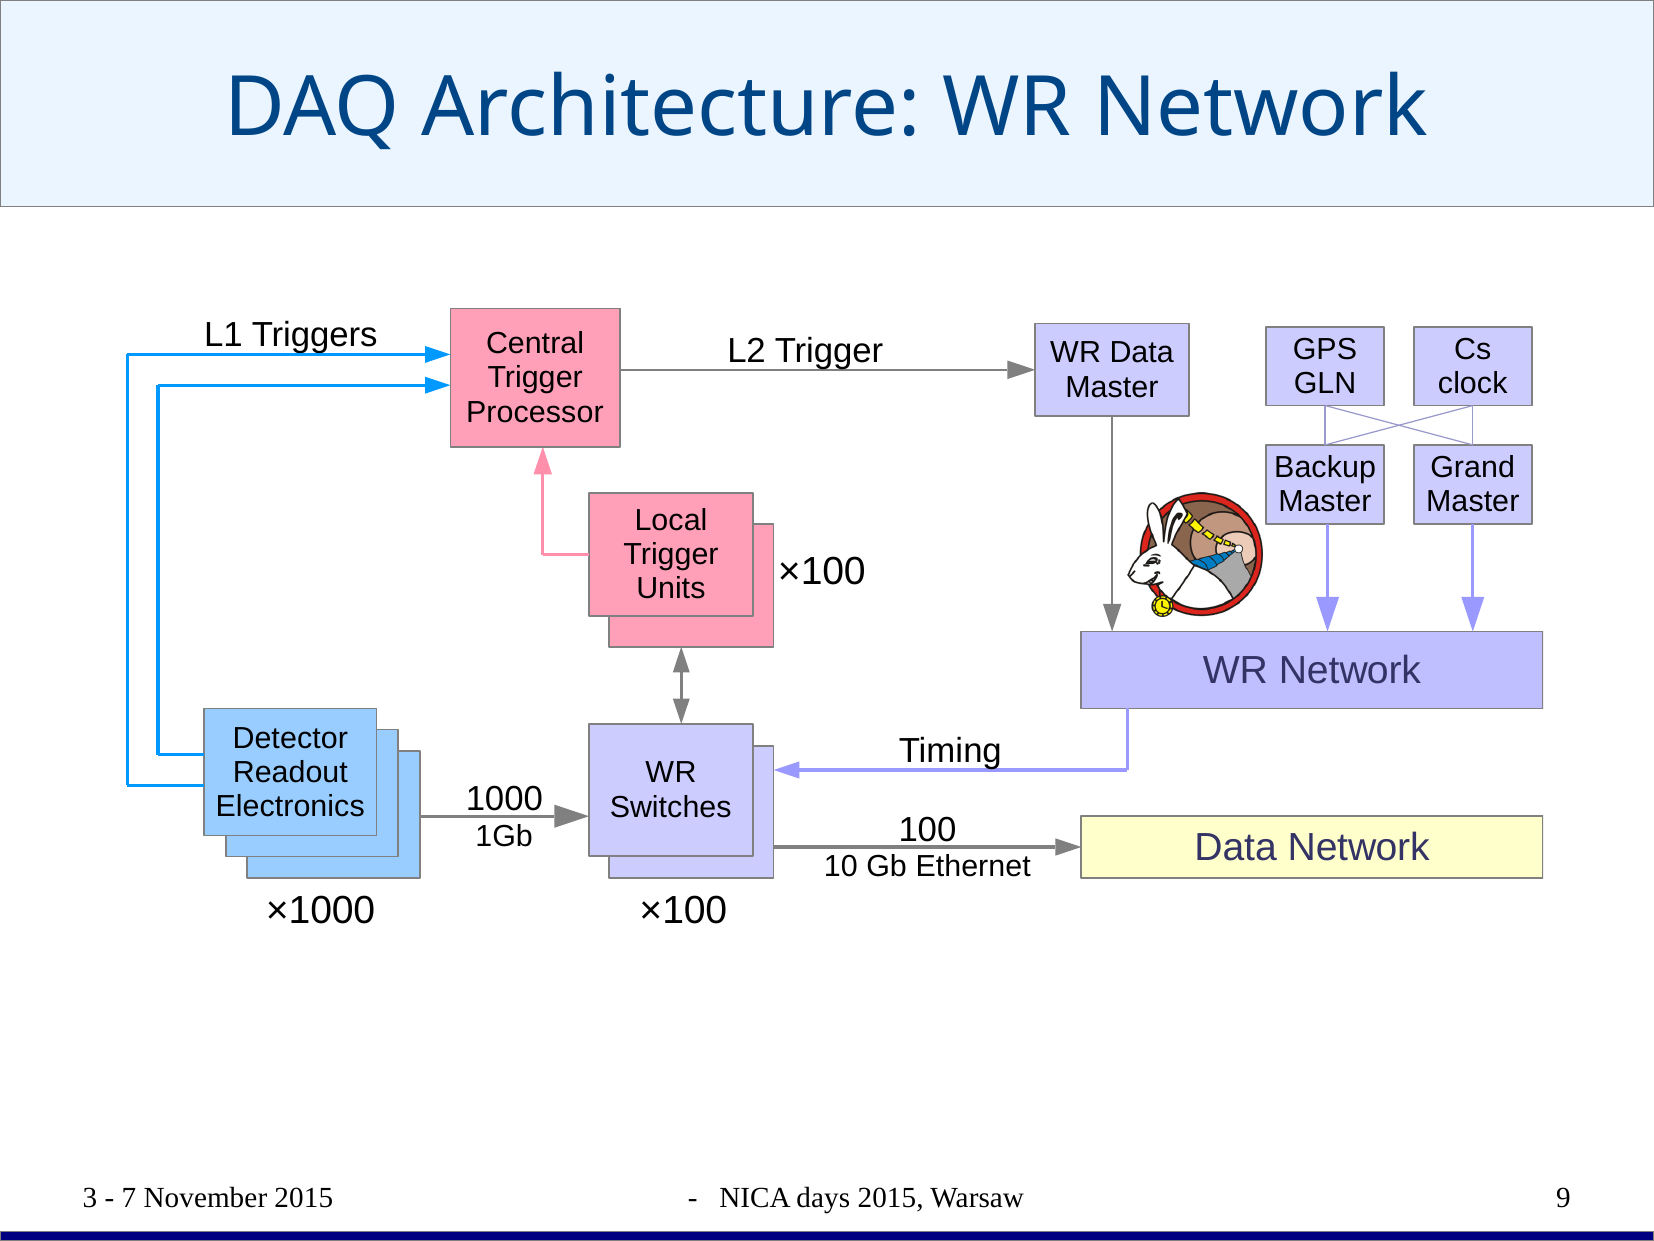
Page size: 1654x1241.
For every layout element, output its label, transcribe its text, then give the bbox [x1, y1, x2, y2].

title DAQ Architecture: WR Network [82, 29, 1571, 178]
picture [125, 308, 1544, 940]
